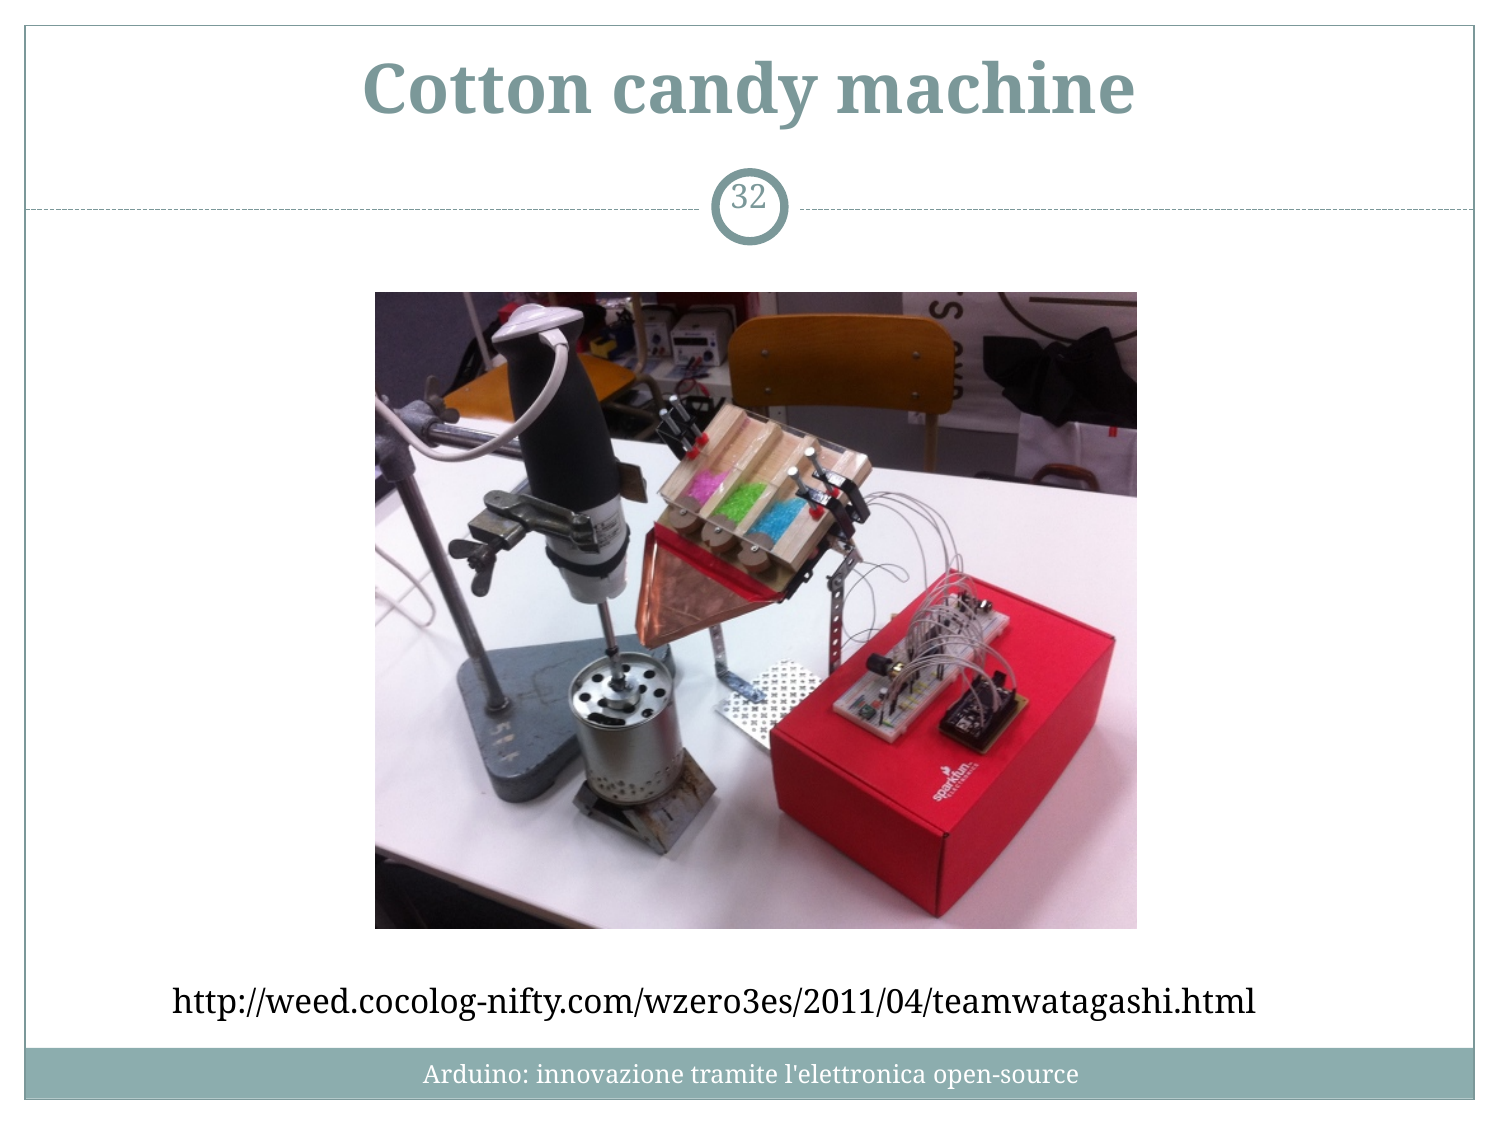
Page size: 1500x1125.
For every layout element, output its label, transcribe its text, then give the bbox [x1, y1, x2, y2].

picture [375, 292, 1137, 929]
text_box http://weed.cocolog-nifty.com/wzero3es/2011/04/teamwatagashi.html [82, 972, 1348, 1033]
footer Arduino: innovazione tramite l'elettronica open-source [50, 1051, 1454, 1112]
slide_number <numero> [715, 168, 791, 241]
title Cotton candy machine [49, 37, 1450, 162]
